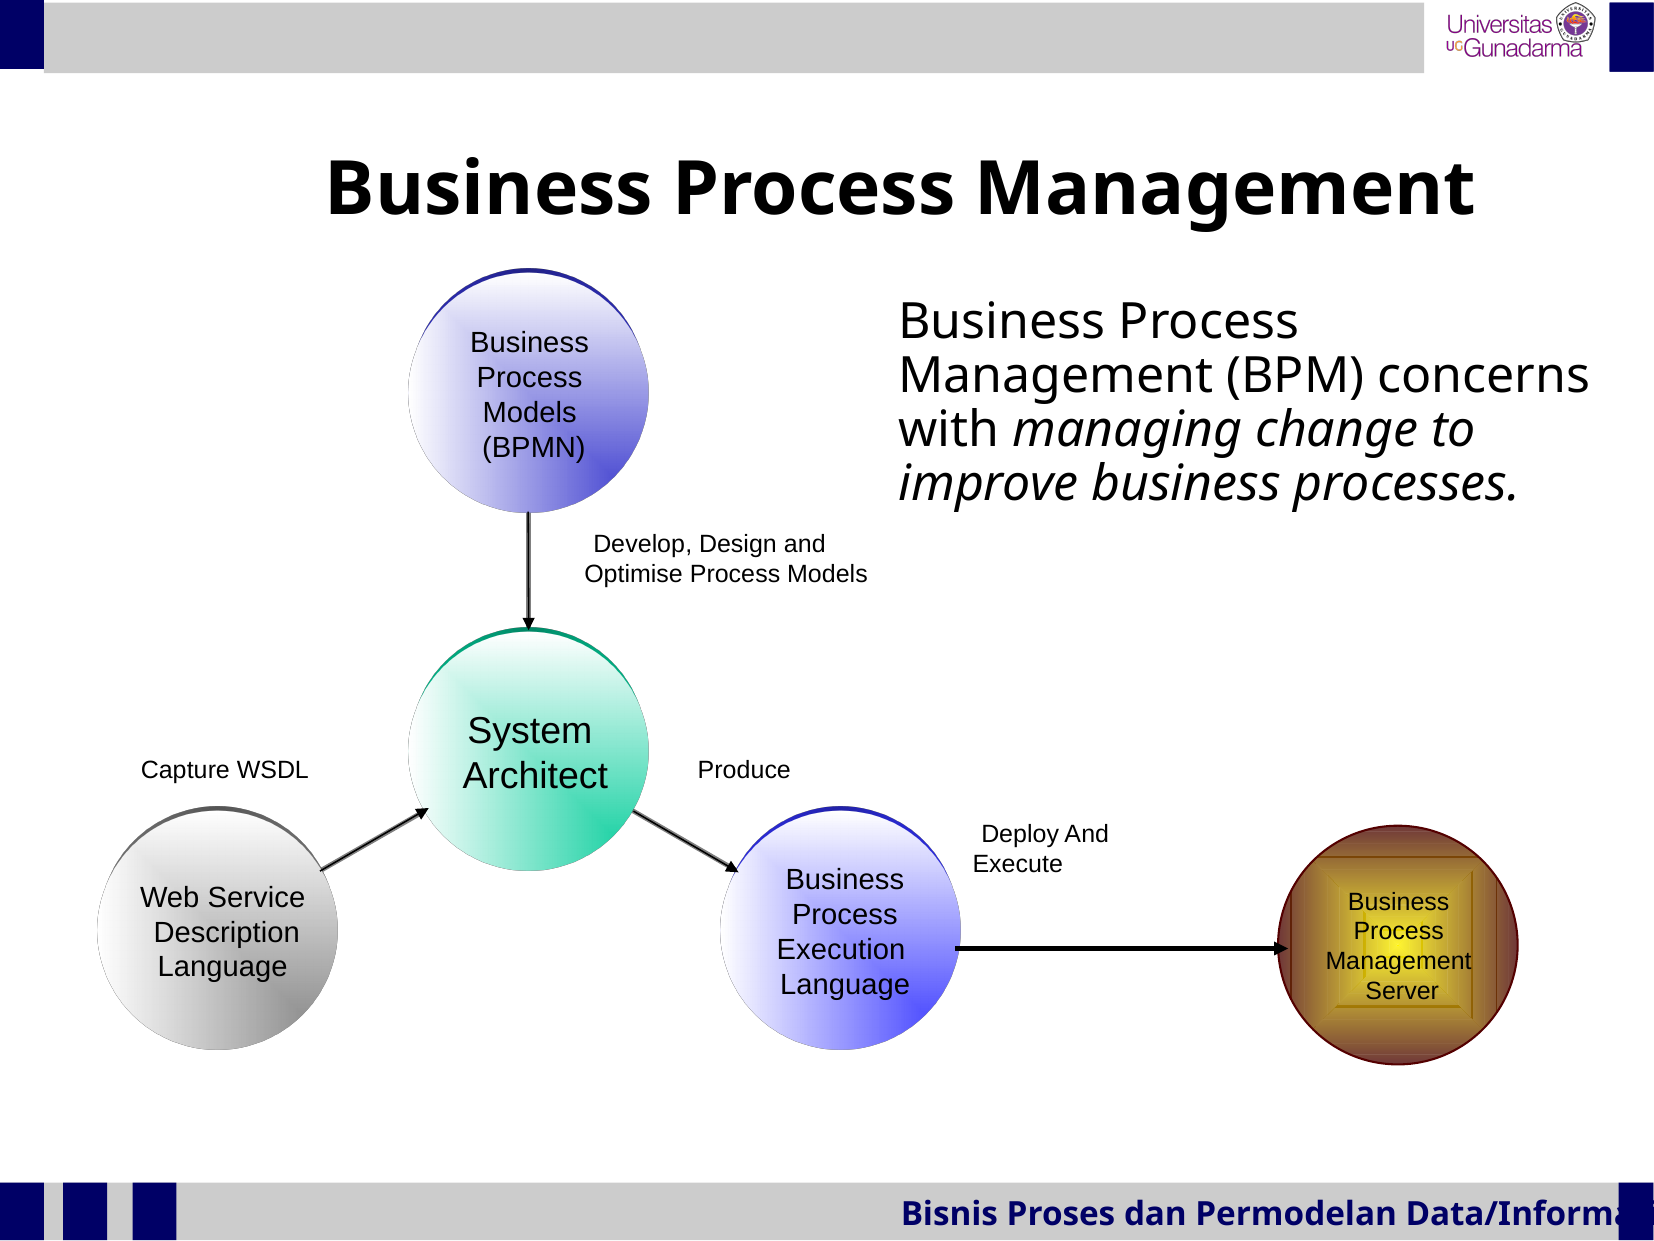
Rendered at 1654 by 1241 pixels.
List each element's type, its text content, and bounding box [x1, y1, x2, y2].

text_box Deploy And Execute [957, 809, 1202, 886]
text_box Business Process Management (BPM) concerns with managing change to improve business processes. [898, 294, 1625, 684]
picture [1437, 2, 1610, 62]
text_box Business Process Management Server [1278, 825, 1518, 1065]
text_box Capture WSDL [117, 745, 484, 792]
text_box Produce [674, 745, 1040, 792]
text_box Develop, Design and Optimise Process Models [569, 520, 898, 596]
title Business Process Management [191, 94, 1584, 275]
